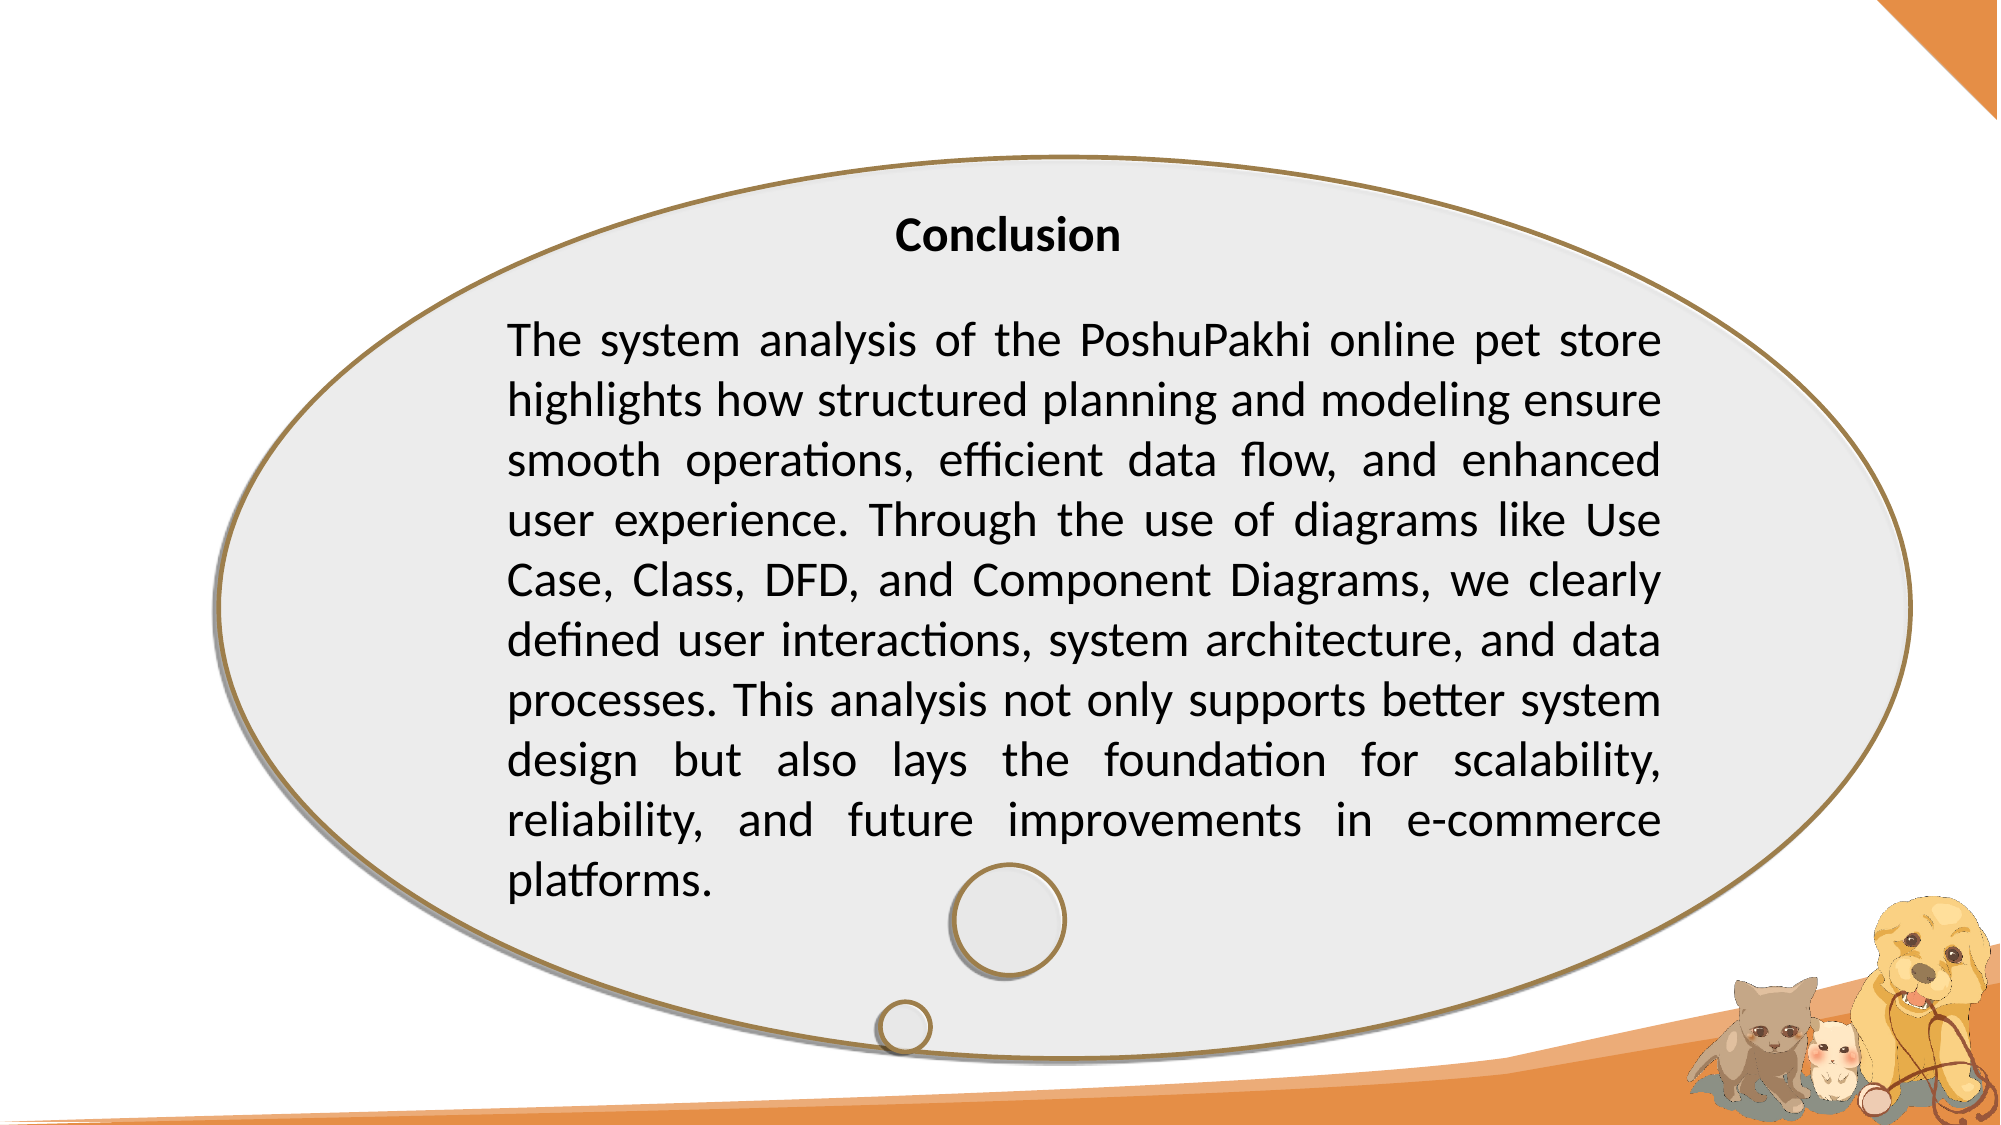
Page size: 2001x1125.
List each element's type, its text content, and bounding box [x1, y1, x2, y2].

picture [1876, 0, 1997, 121]
text_box The system analysis of the PoshuPakhi online pet store highlights how structured planning and modeling ensure smooth operations, efficient data flow, and enhanced user experience. Through the use of diagrams like Use Case, Class, DFD, and Component Diagrams, we clearly defined user interactions, system architecture, and data processes. This analysis not only supports better system design but also lays the foundation for scalability, reliability, and future improvements in e-commerce platforms. [491, 298, 1681, 921]
text_box [218, 157, 1680, 1059]
text_box [1681, 299, 1911, 883]
text_box Conclusion [880, 194, 1398, 271]
text_box [0, 1023, 1665, 1125]
picture [1665, 883, 2000, 1125]
